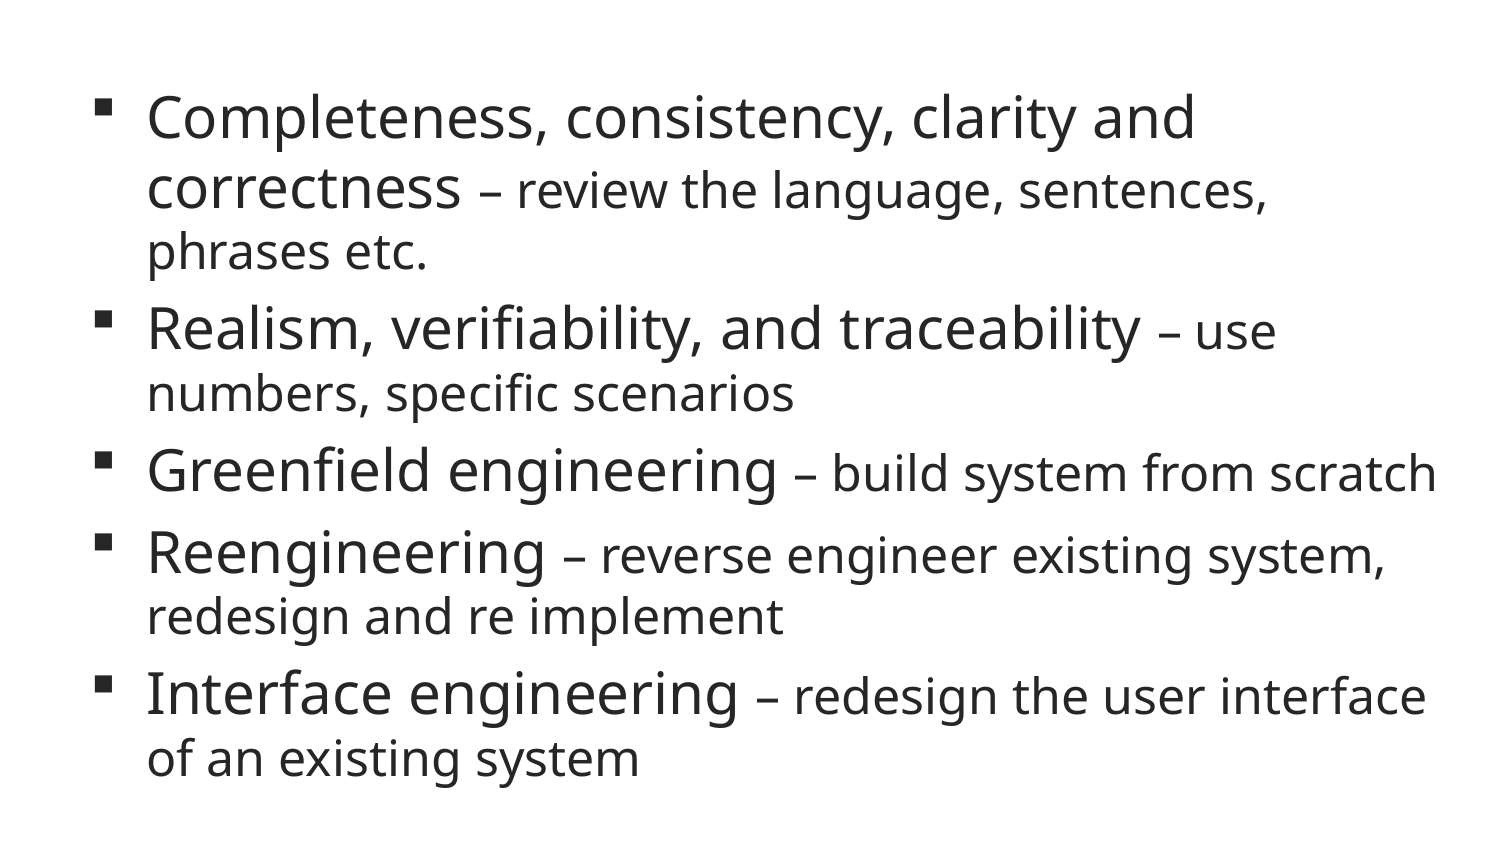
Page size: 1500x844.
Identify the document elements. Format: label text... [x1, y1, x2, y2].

list Completeness, consistency, clarity and correctness – review the language, sentences, phrases etc. Realism, verifiability, and traceability – use numbers, specific scenarios Greenfield engineering – build system from scratch Reengineering – reverse engineer existing system, redesign and re implement Interface engineering – redesign the user interface of an existing system [75, 72, 1467, 754]
